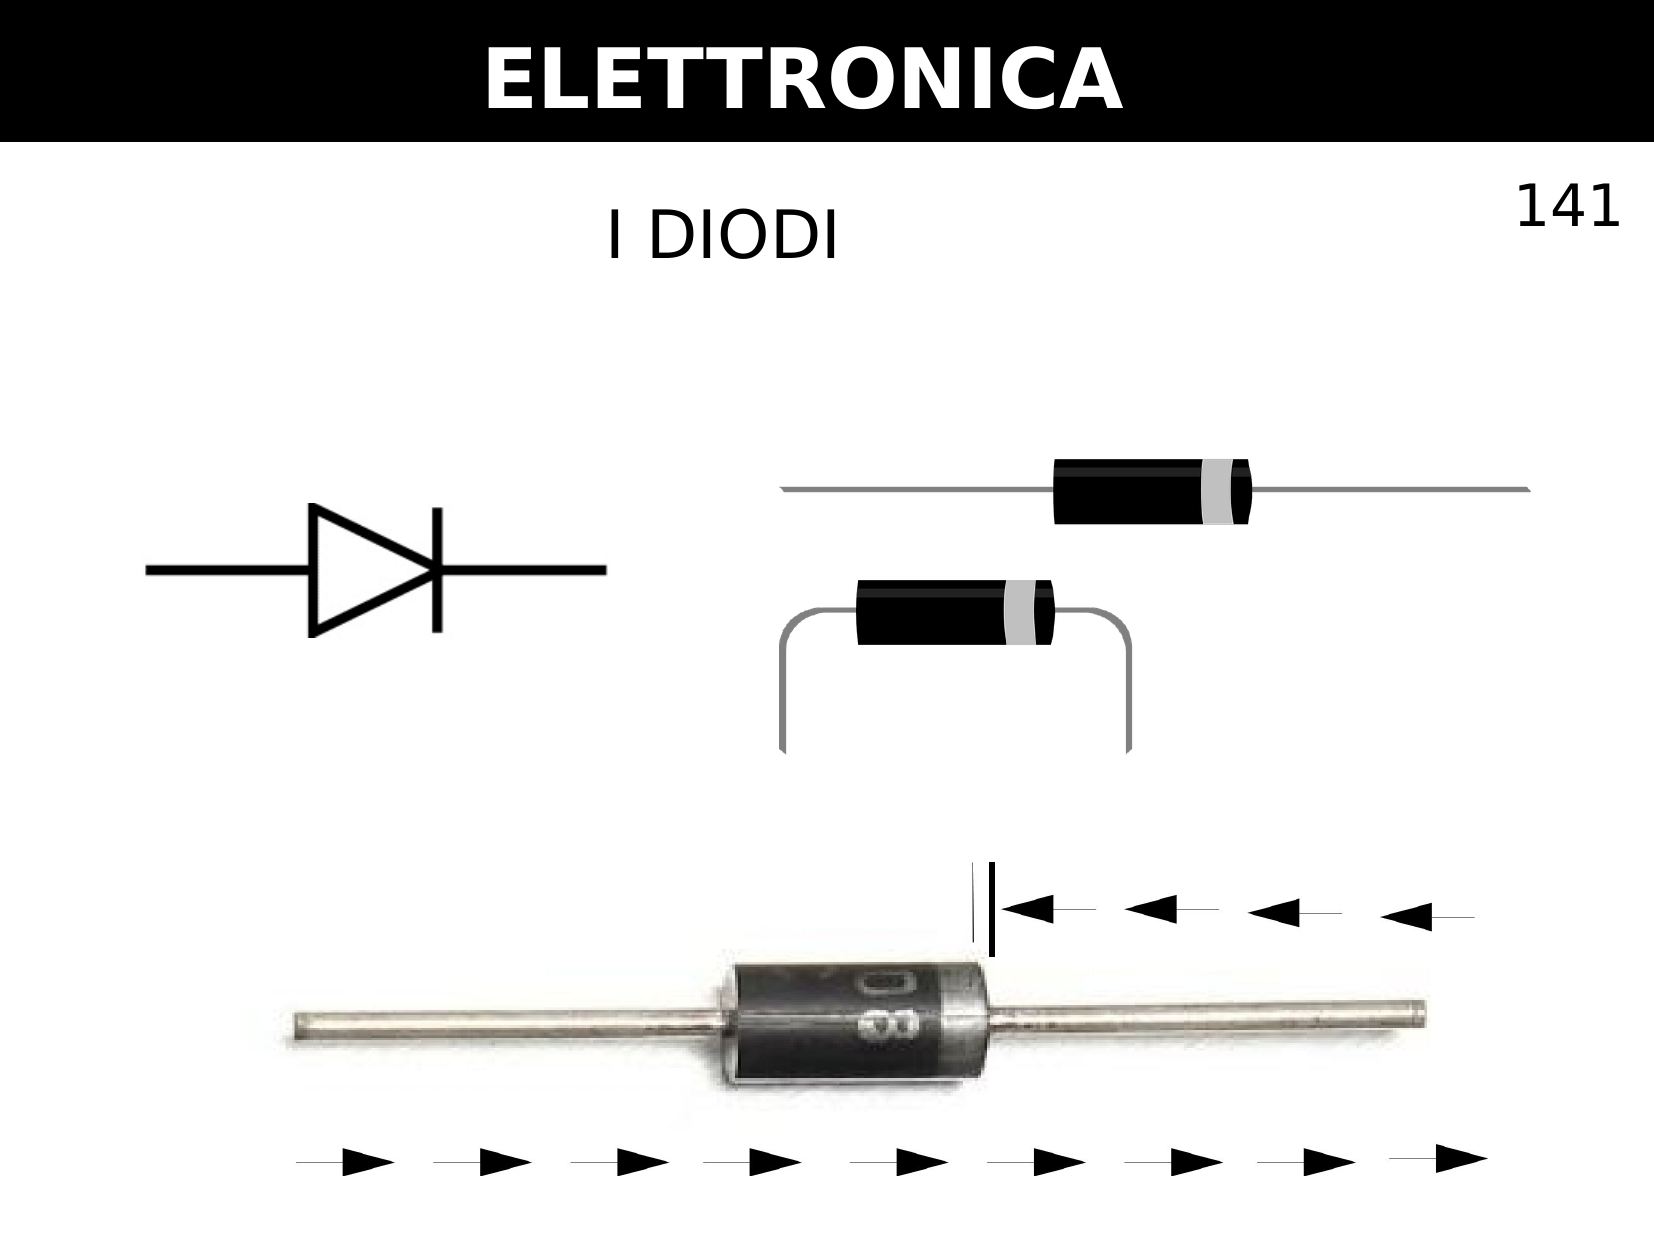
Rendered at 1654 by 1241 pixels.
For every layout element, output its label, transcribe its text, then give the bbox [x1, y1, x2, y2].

picture [248, 862, 1488, 1176]
text_box I DIODI [590, 188, 1041, 282]
text_box [0, 0, 1654, 142]
text_box 141 [1498, 165, 1640, 249]
text_box ELETTRONICA [466, 23, 1269, 136]
picture [779, 436, 1531, 777]
picture [141, 503, 611, 638]
